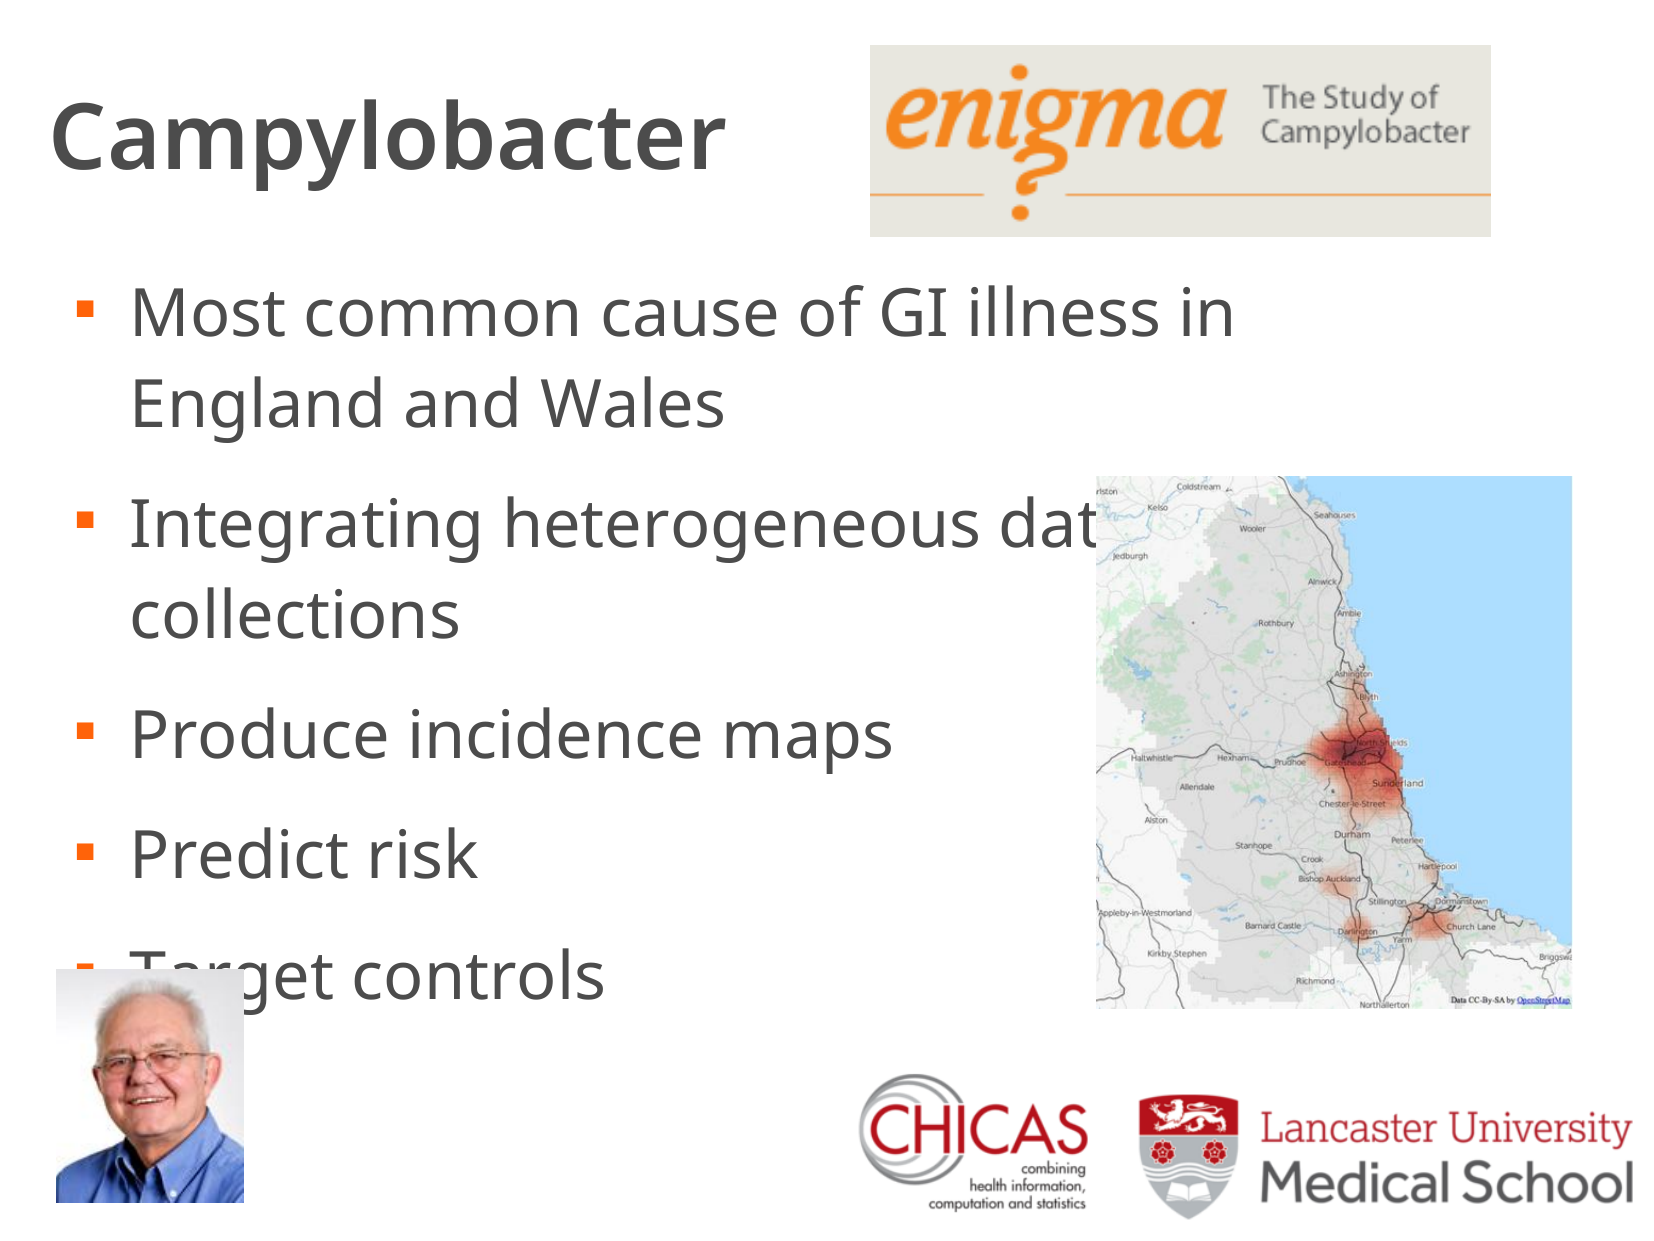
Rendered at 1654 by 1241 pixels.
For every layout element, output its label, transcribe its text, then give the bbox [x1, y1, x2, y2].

list Most common cause of GI illness in England and Wales Integrating heterogeneous data collections Produce incidence maps Predict risk Target controls [59, 265, 1350, 1092]
title Campylobacter [48, 62, 870, 206]
picture [56, 4, 1654, 1241]
